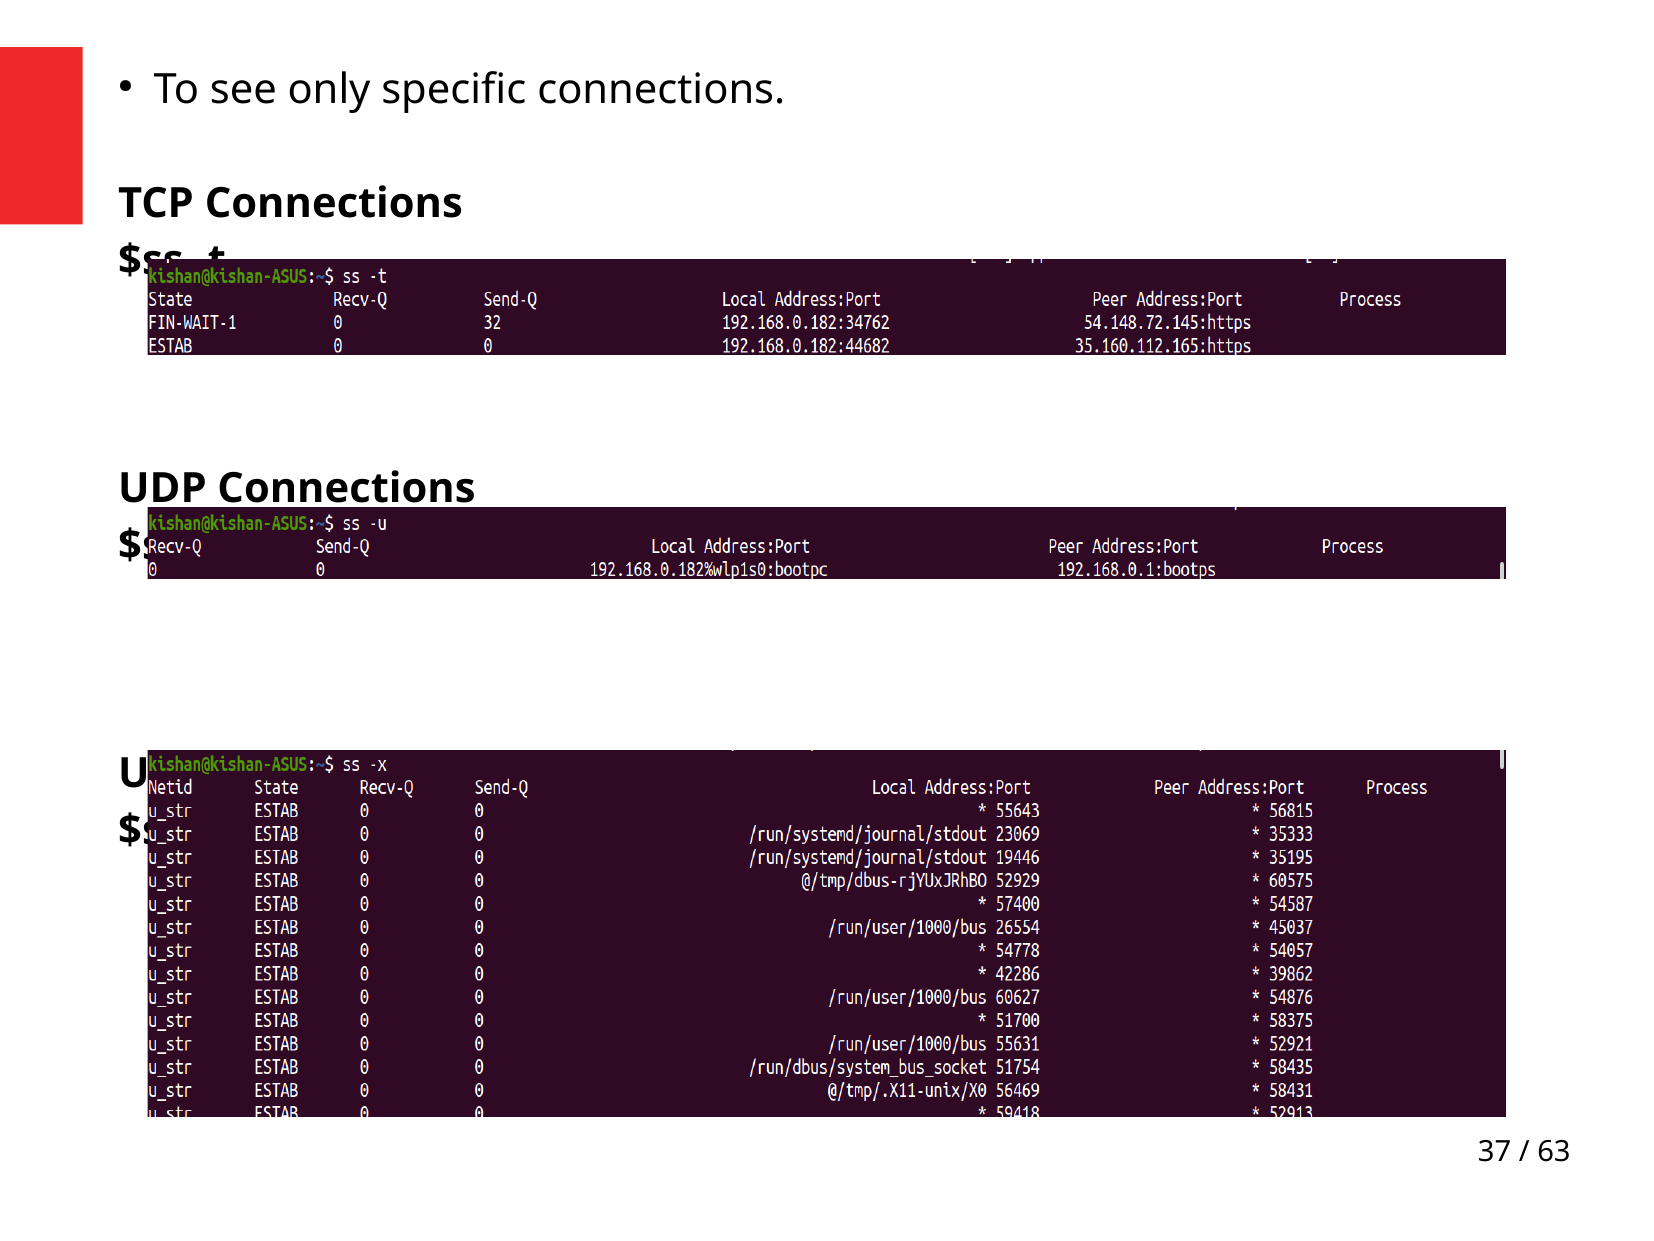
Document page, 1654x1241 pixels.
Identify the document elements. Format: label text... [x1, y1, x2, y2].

picture [147, 507, 1506, 579]
picture [147, 259, 1506, 355]
picture [147, 750, 1506, 1117]
subtitle To see only specific connections. TCP Connections $ss -t UDP Connections $ss -u UNIX Connections $ss -x [118, 59, 1536, 981]
